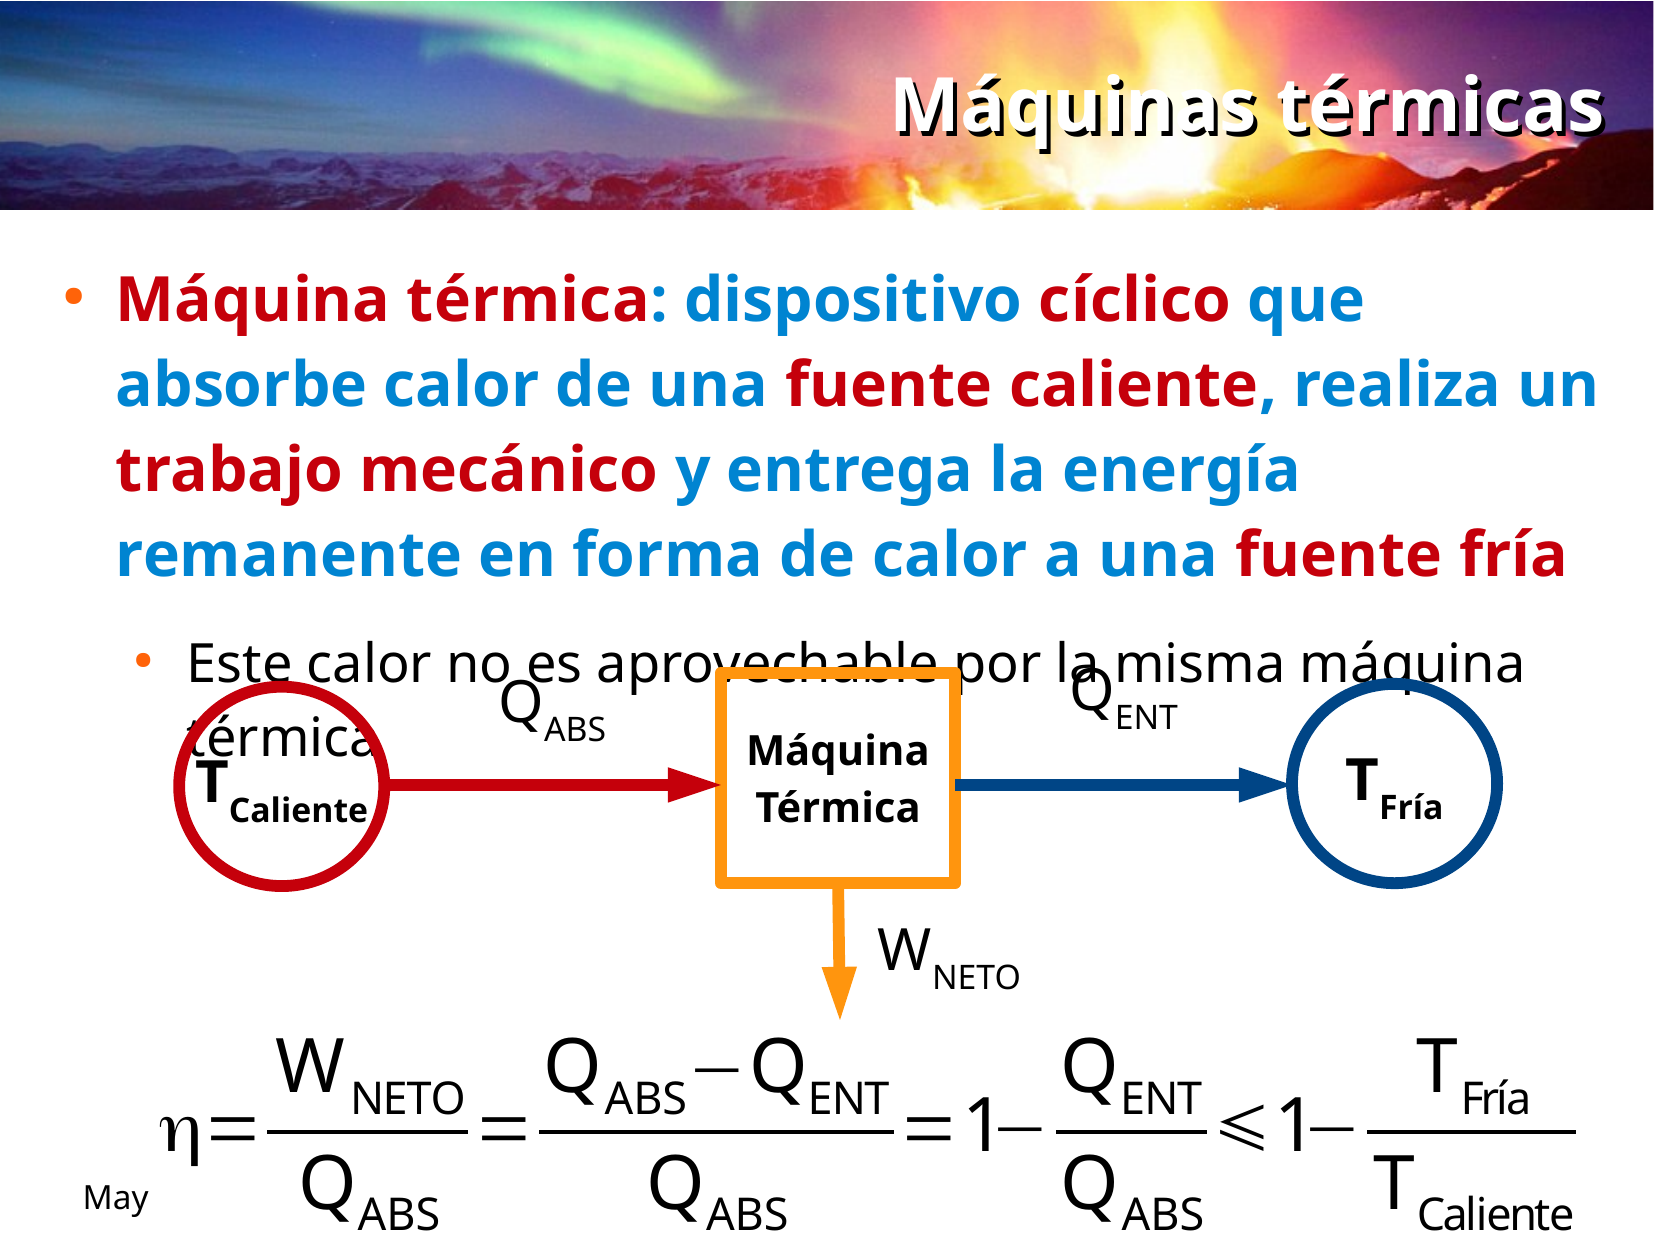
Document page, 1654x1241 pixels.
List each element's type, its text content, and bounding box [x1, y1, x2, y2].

chart [150, 1020, 1587, 1241]
title Máquinas térmicas [45, 15, 1606, 191]
list Máquina térmica: dispositivo cíclico que absorbe calor de una fuente caliente, realiza un trabajo mecánico y entrega la energía remanente en forma de calor a una fuente fría Este calor no es aprovechable por la misma máquina térmica [45, 255, 1606, 1156]
text_box Máquina Térmica [720, 672, 956, 884]
text_box TFría [1292, 683, 1498, 884]
text_box WNETO [805, 900, 1094, 1020]
text_box TCaliente [179, 686, 385, 887]
picture [0, 1, 1654, 210]
